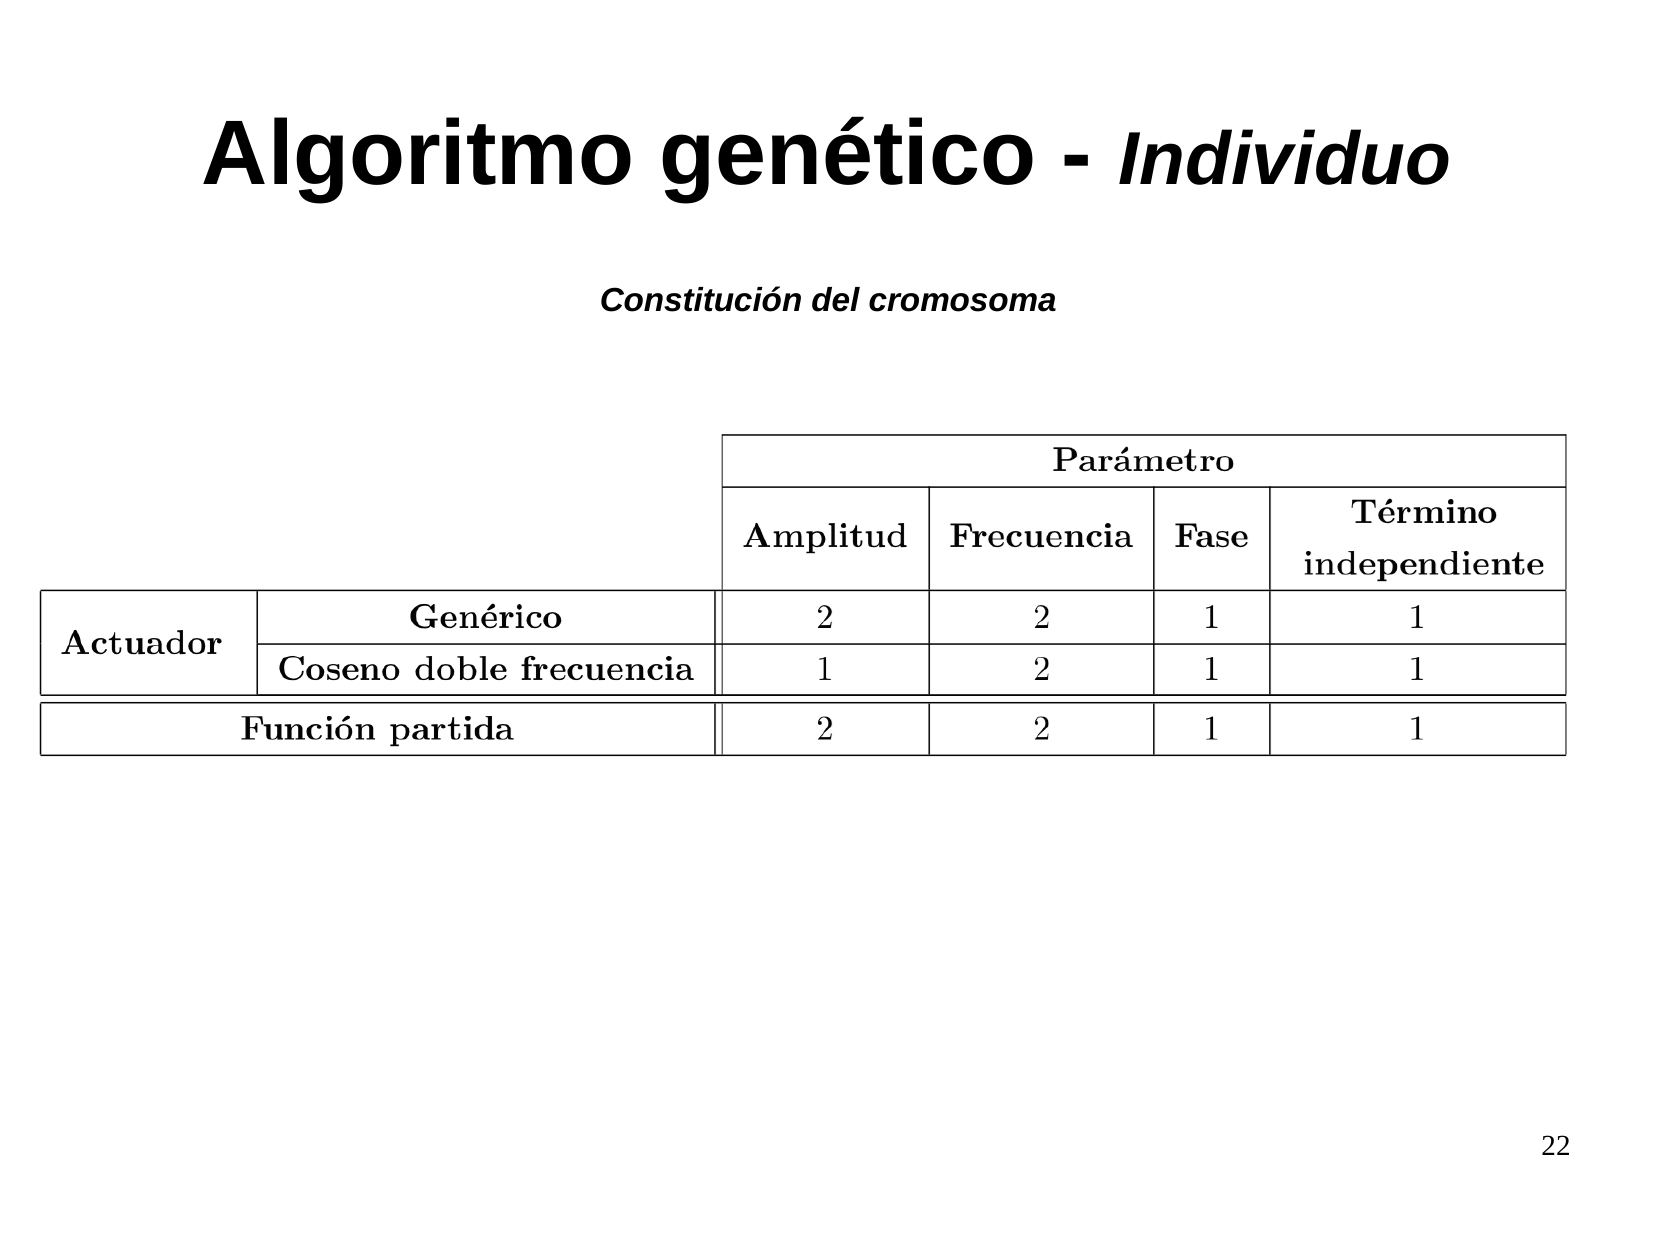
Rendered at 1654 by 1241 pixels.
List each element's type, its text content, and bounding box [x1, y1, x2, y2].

text_box Constitución del cromosoma [585, 274, 1246, 398]
title Algoritmo genético - Individuo [82, 49, 1571, 257]
picture [24, 410, 1589, 775]
